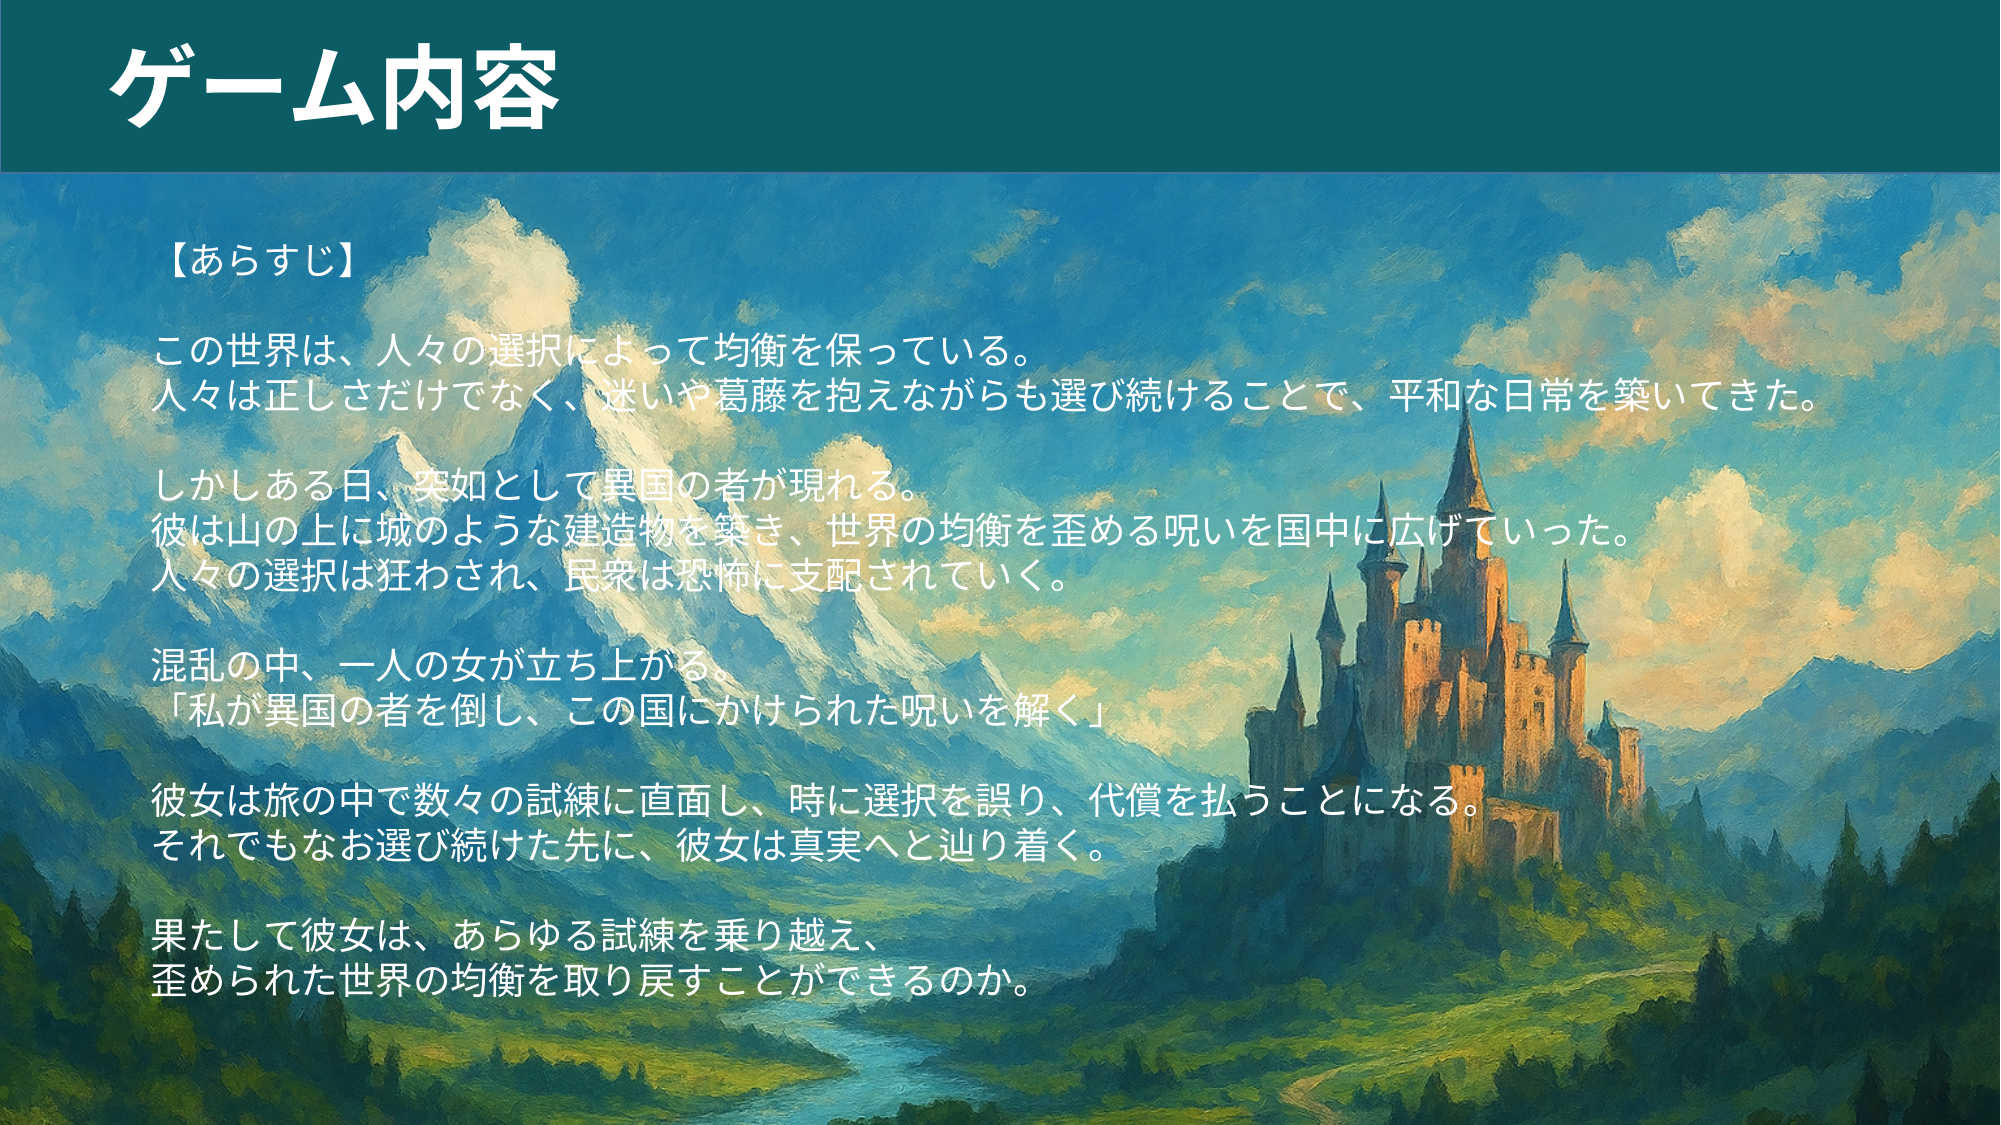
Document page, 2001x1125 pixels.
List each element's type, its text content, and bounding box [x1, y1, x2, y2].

text_box 【あらすじ】 この世界は、人々の選択によって均衡を保っている。 人々は正しさだけでなく、迷いや葛藤を抱えながらも選び続けることで、平和な日常を築いてきた。 しかしある日、突如として異国の者が現れる。 彼は山の上に城のような建造物を築き、世界の均衡を歪める呪いを国中に広げていった。 人々の選択は狂わされ、民衆は恐怖に支配されていく。 混乱の中、一人の女が立ち上がる。 「私が異国の者を倒し、この国にかけられた呪いを解く」 彼女は旅の中で数々の試練に直面し、時に選択を誤り、代償を払うことになる。 それでもなお選び続けた先に、彼女は真実へと辿り着く。 果たして彼女は、あらゆる試練を乗り越え、 歪められた世界の均衡を取り戻すことができるのか。 [136, 229, 1854, 1010]
picture [0, 173, 2000, 1125]
text_box ゲーム内容 [0, 0, 2000, 173]
